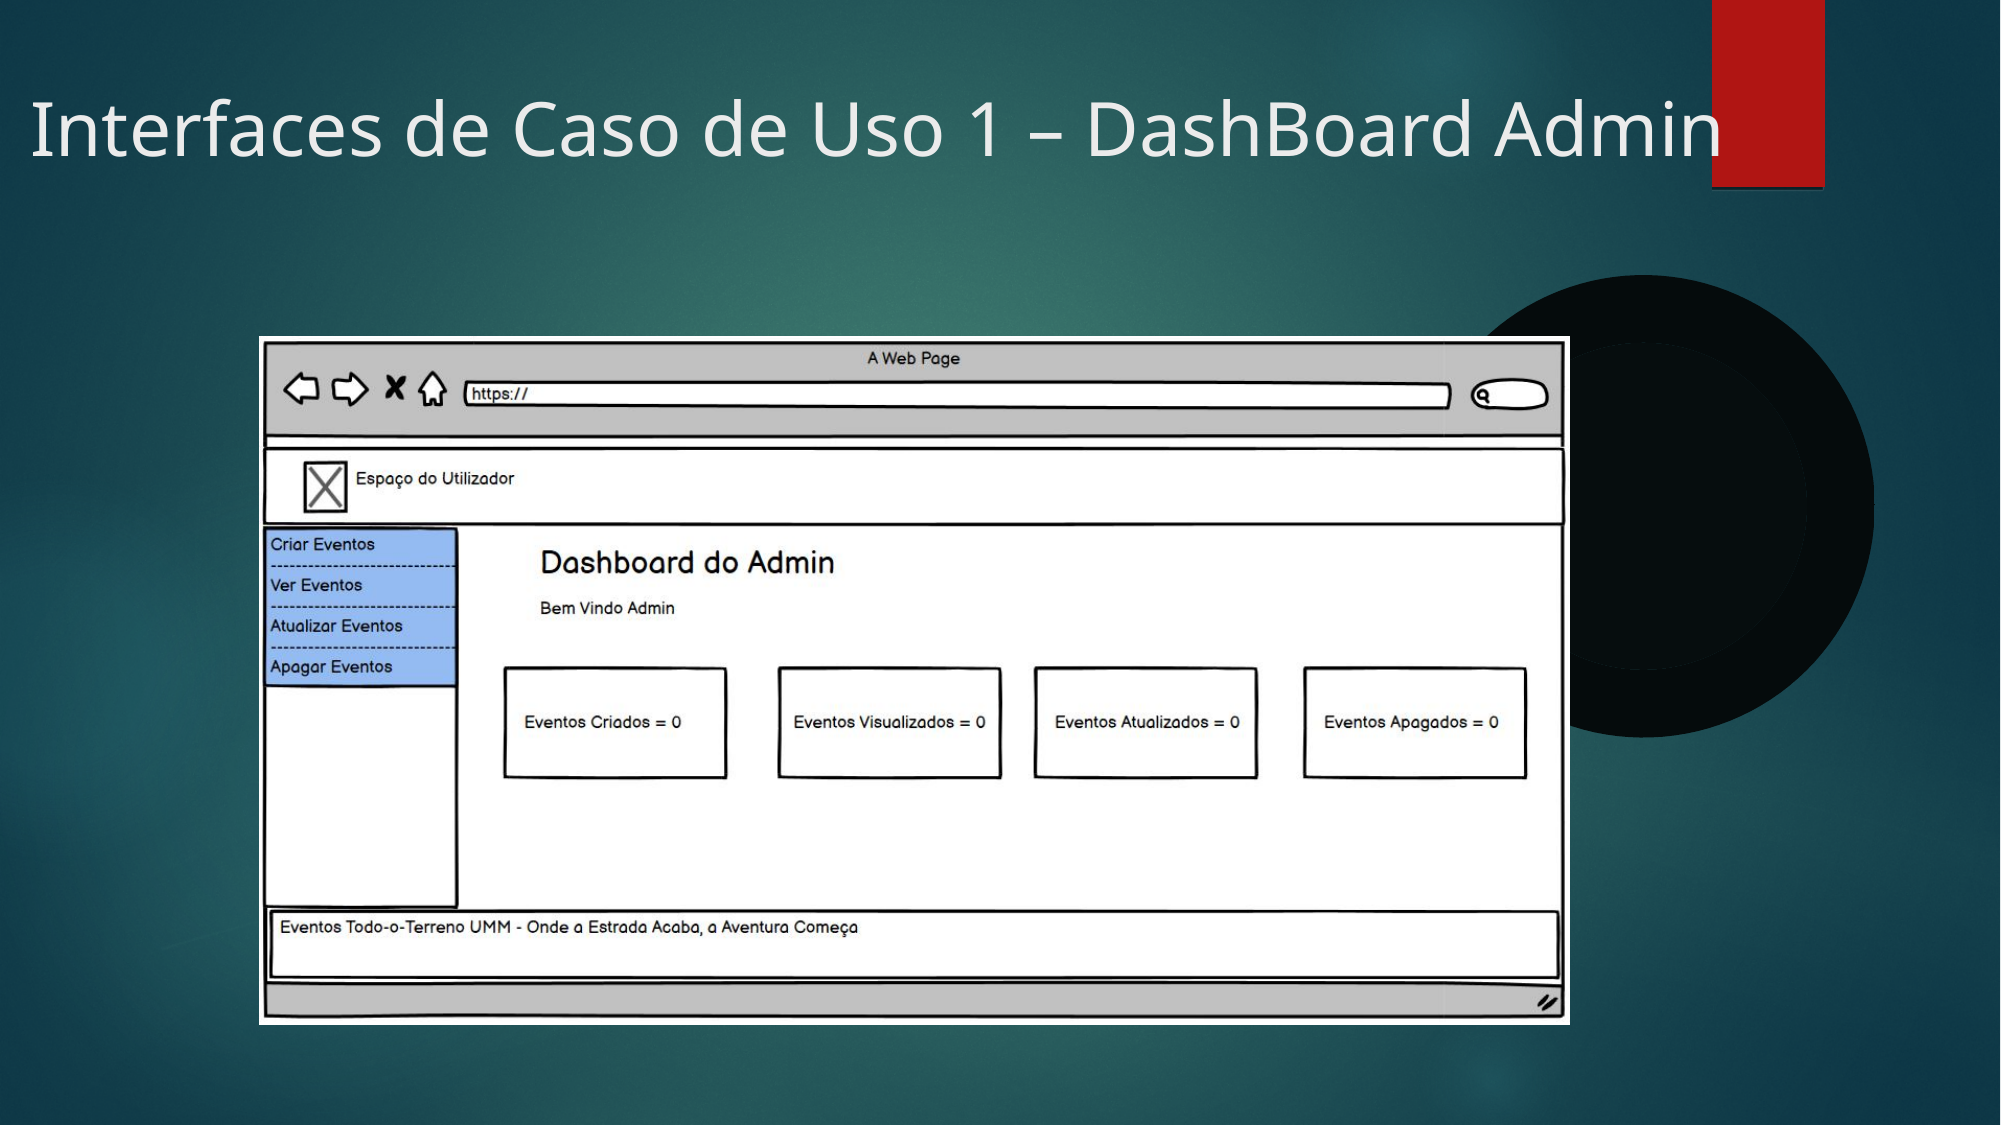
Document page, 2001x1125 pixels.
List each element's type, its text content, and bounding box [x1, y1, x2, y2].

picture [259, 336, 1570, 1026]
title Interfaces de Caso de Uso 1 – DashBoard Admin [15, 74, 1944, 305]
